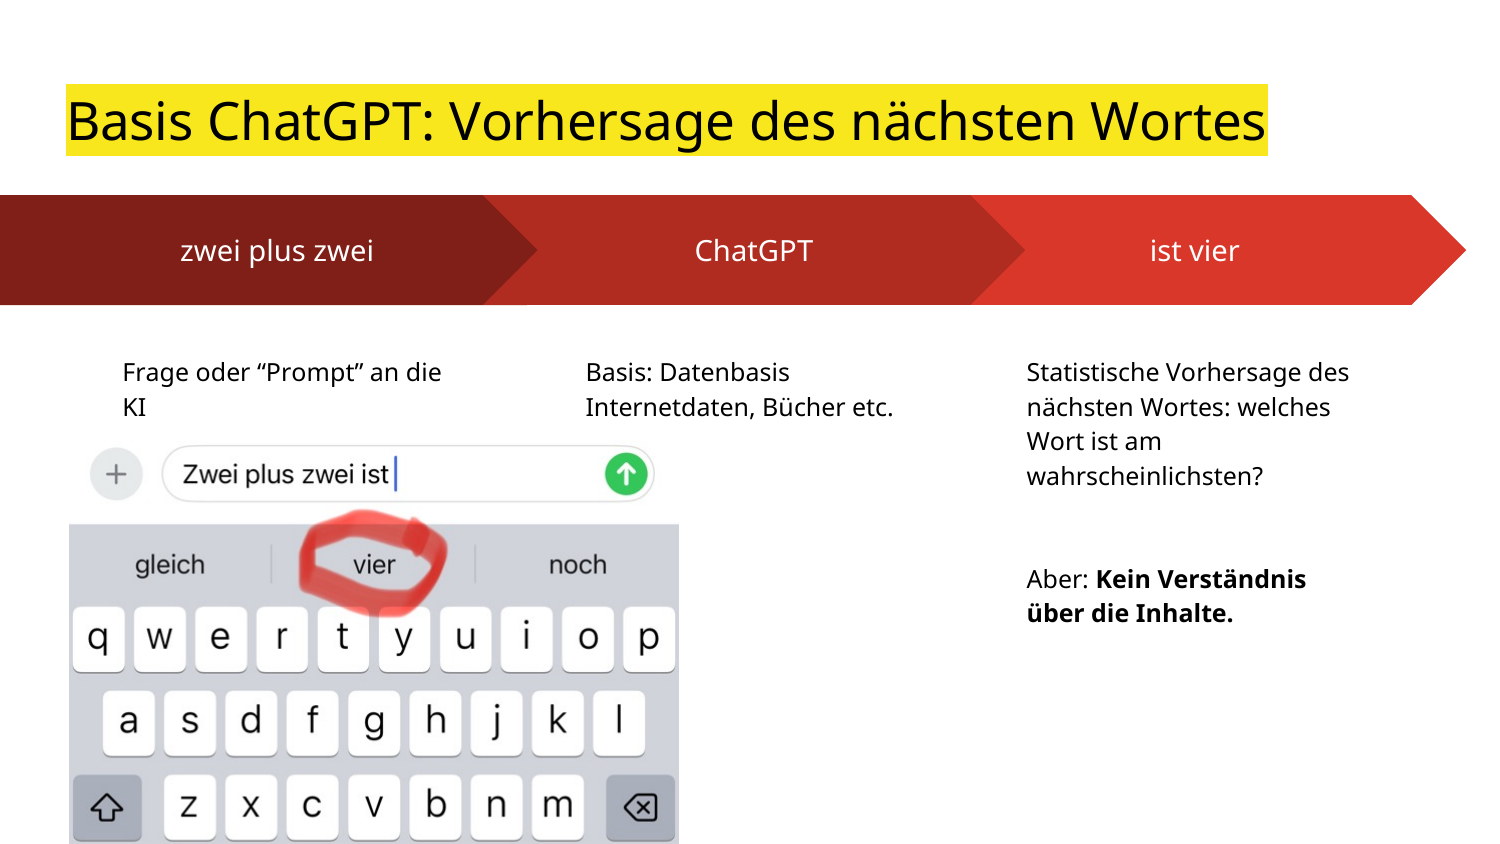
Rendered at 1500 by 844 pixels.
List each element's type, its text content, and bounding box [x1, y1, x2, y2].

text_box zwei plus zwei [0, 195, 536, 306]
picture [69, 440, 679, 844]
text_box ChatGPT [482, 195, 1026, 305]
title Basis ChatGPT: Vorhersage des nächsten Wortes [51, 72, 1449, 167]
text_box Statistische Vorhersage des nächsten Wortes: welches Wort ist am wahrscheinlichsten? Aber: Kein Verständnis über die Inhalte. [1011, 337, 1379, 767]
text_box Frage oder “Prompt” an die KI [107, 337, 475, 440]
text_box Basis: Datenbasis Internetdaten, Bücher etc. [570, 337, 938, 767]
text_box ist vier [972, 195, 1467, 305]
